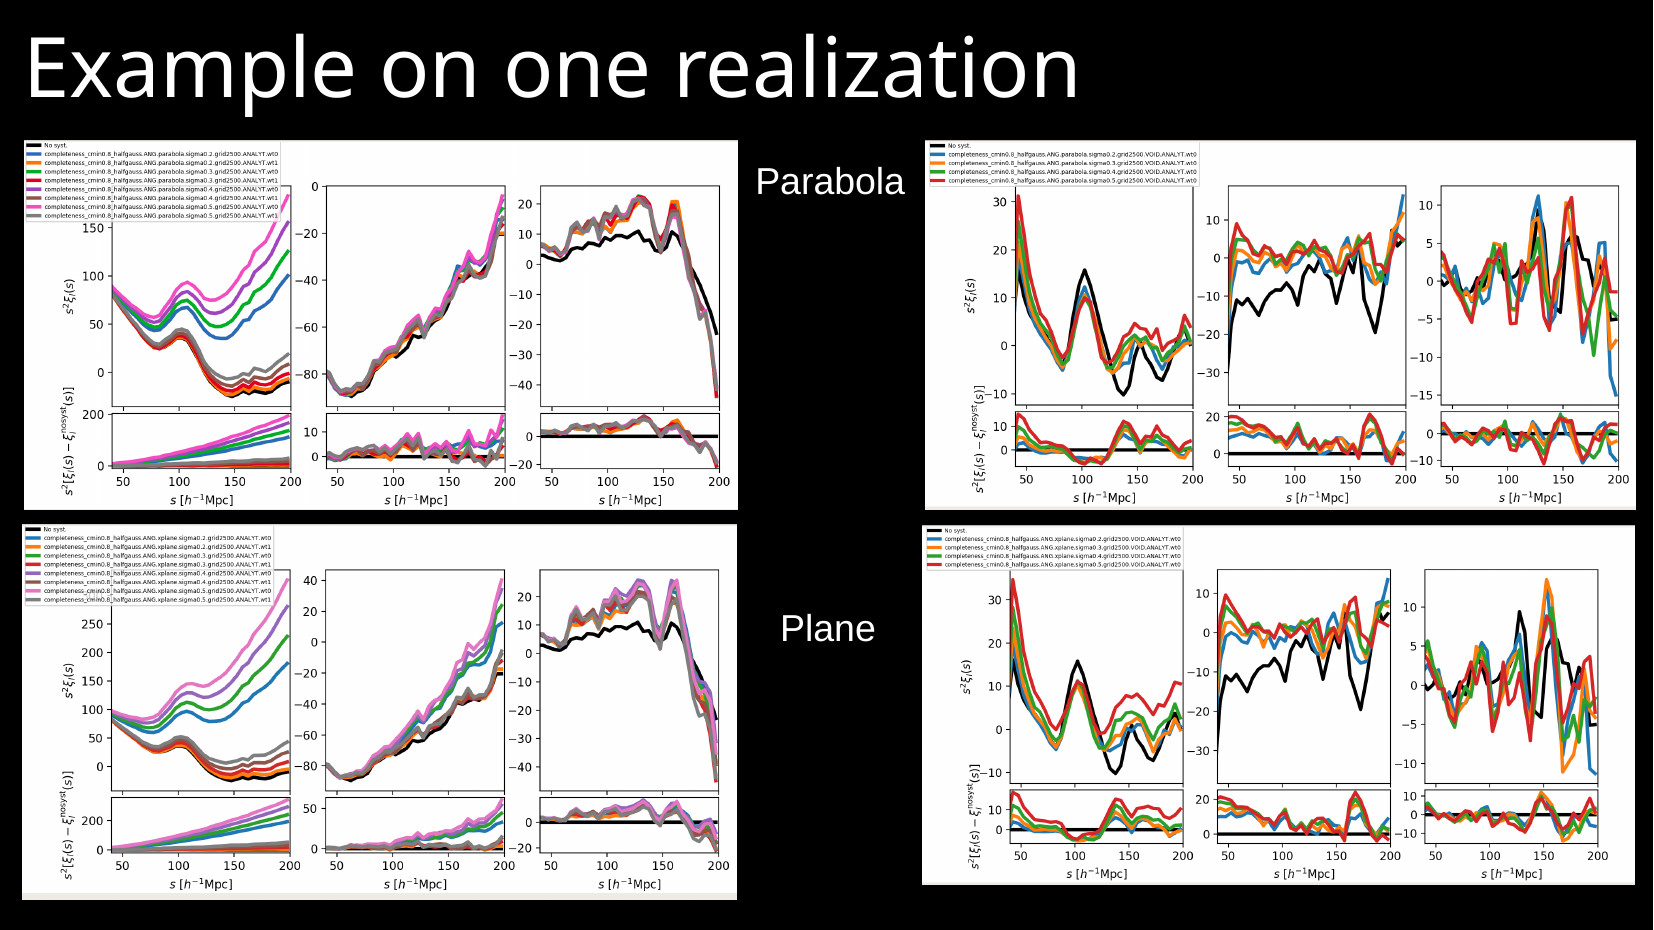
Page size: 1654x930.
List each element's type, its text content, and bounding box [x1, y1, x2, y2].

picture [24, 140, 738, 511]
title Example on one realization [23, 4, 1588, 126]
text_box Parabola [740, 153, 920, 210]
picture [22, 524, 737, 901]
text_box Plane [765, 600, 891, 721]
picture [922, 525, 1635, 886]
picture [925, 140, 1636, 511]
